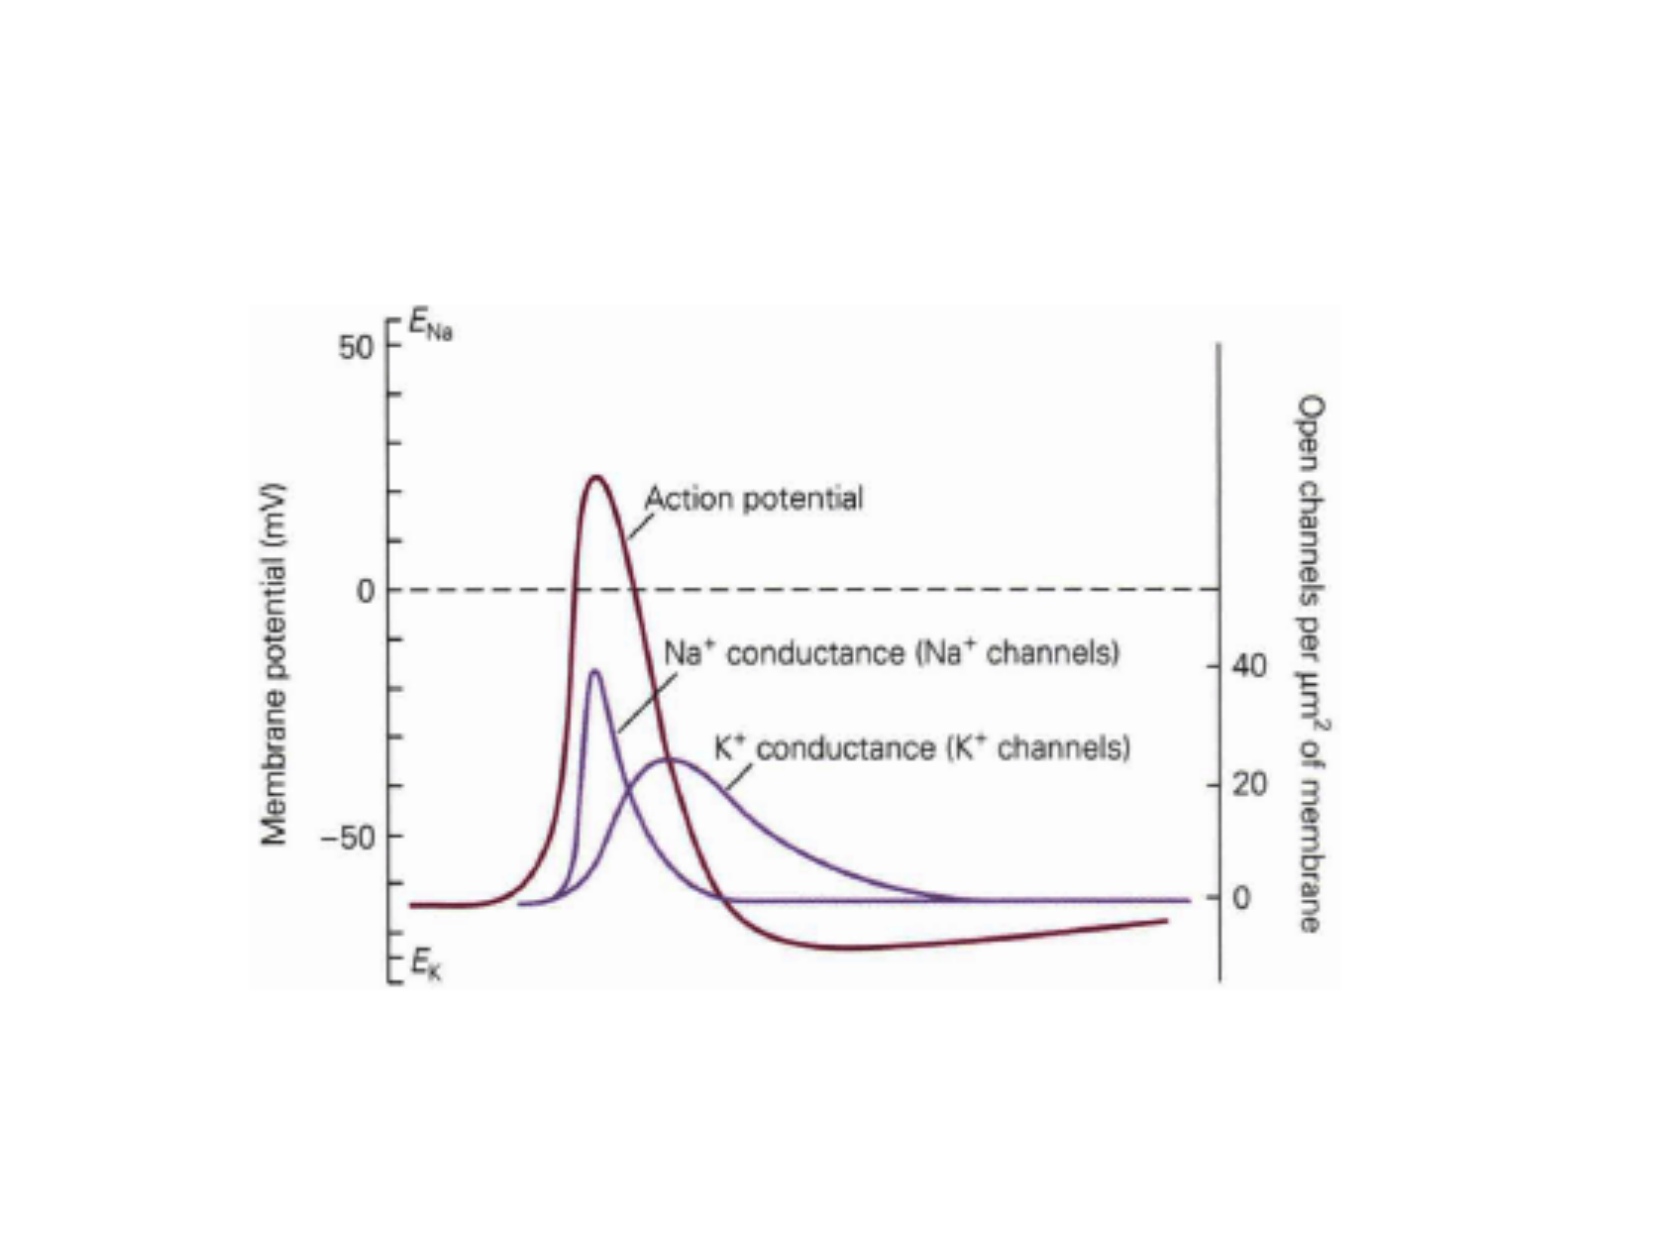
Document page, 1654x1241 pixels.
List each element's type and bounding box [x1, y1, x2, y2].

picture [215, 244, 1377, 1014]
